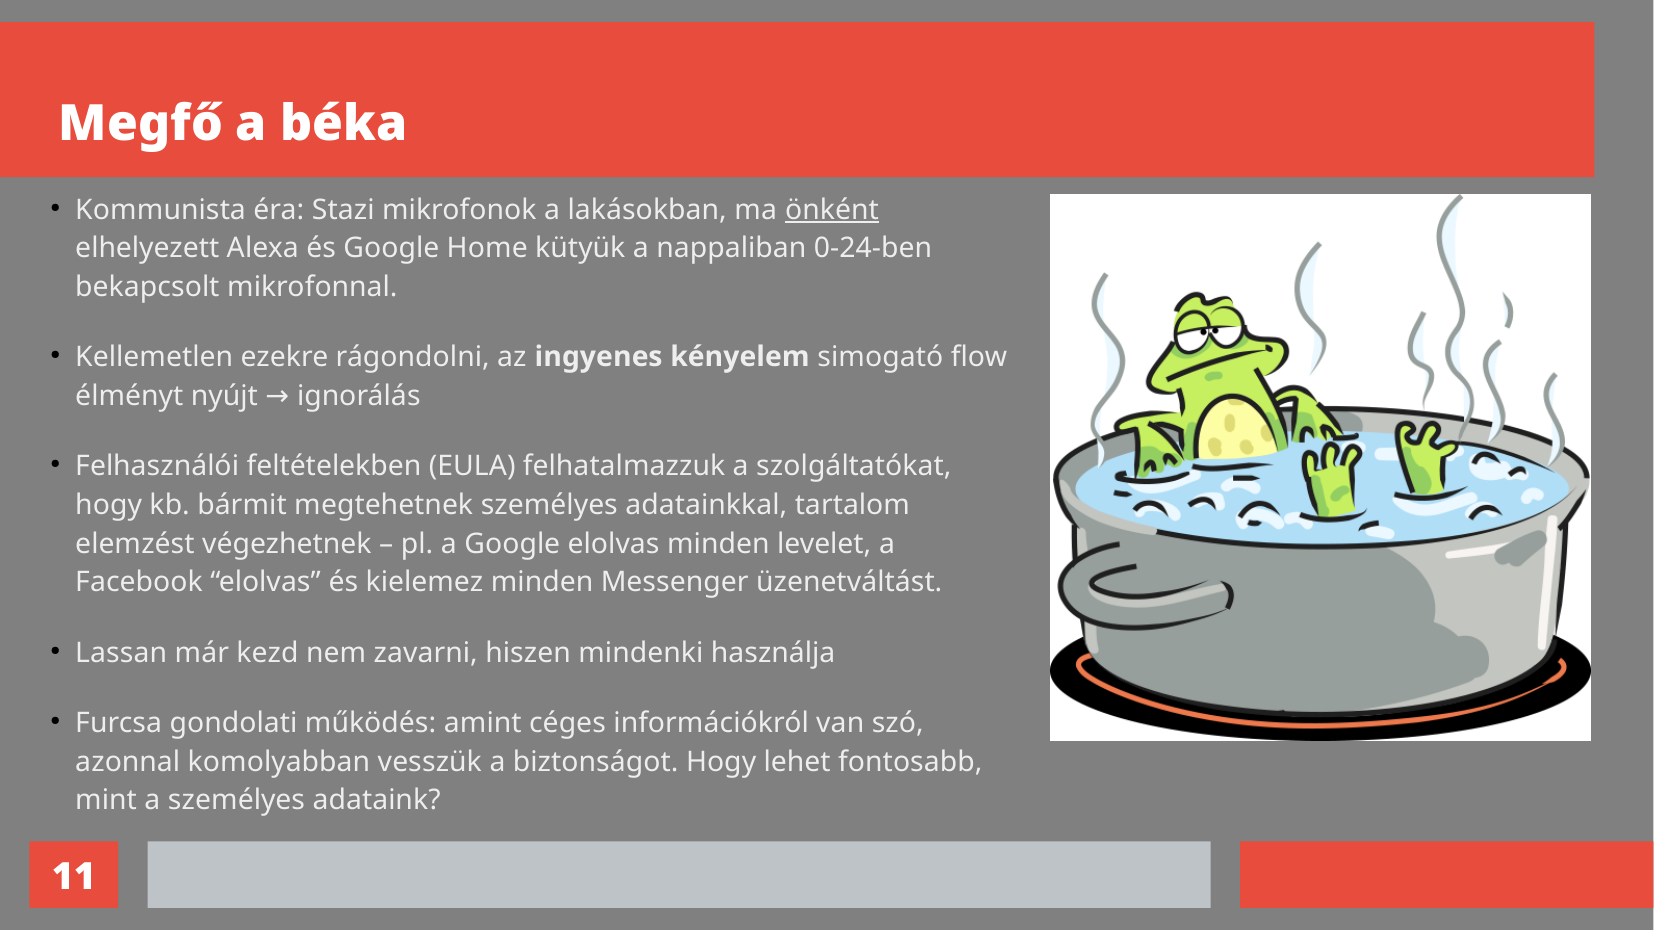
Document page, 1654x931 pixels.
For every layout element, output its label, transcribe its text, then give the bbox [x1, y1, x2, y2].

title Megfő a béka [58, 44, 1595, 155]
picture [1050, 194, 1591, 741]
list Kommunista éra: Stazi mikrofonok a lakásokban, ma önként elhelyezett Alexa és Google Home kütyük a nappaliban 0-24-ben bekapcsolt mikrofonnal. Kellemetlen ezekre rágondolni, az ingyenes kényelem simogató flow élményt nyújt → ignorálás Felhasználói feltételekben (EULA) felhatalmazzuk a szolgáltatókat, hogy kb. bármit megtehetnek személyes adatainkkal, tartalom elemzést végezhetnek – pl. a Google elolvas minden levelet, a Facebook “elolvas” és kielemez minden Messenger üzenetváltást. Lassan már kezd nem zavarni, hiszen mindenki használja Furcsa gondolati működés: amint céges információkról van szó, azonnal komolyabban vesszük a biztonságot. Hogy lehet fontosabb, mint a személyes adataink? [50, 188, 1021, 826]
